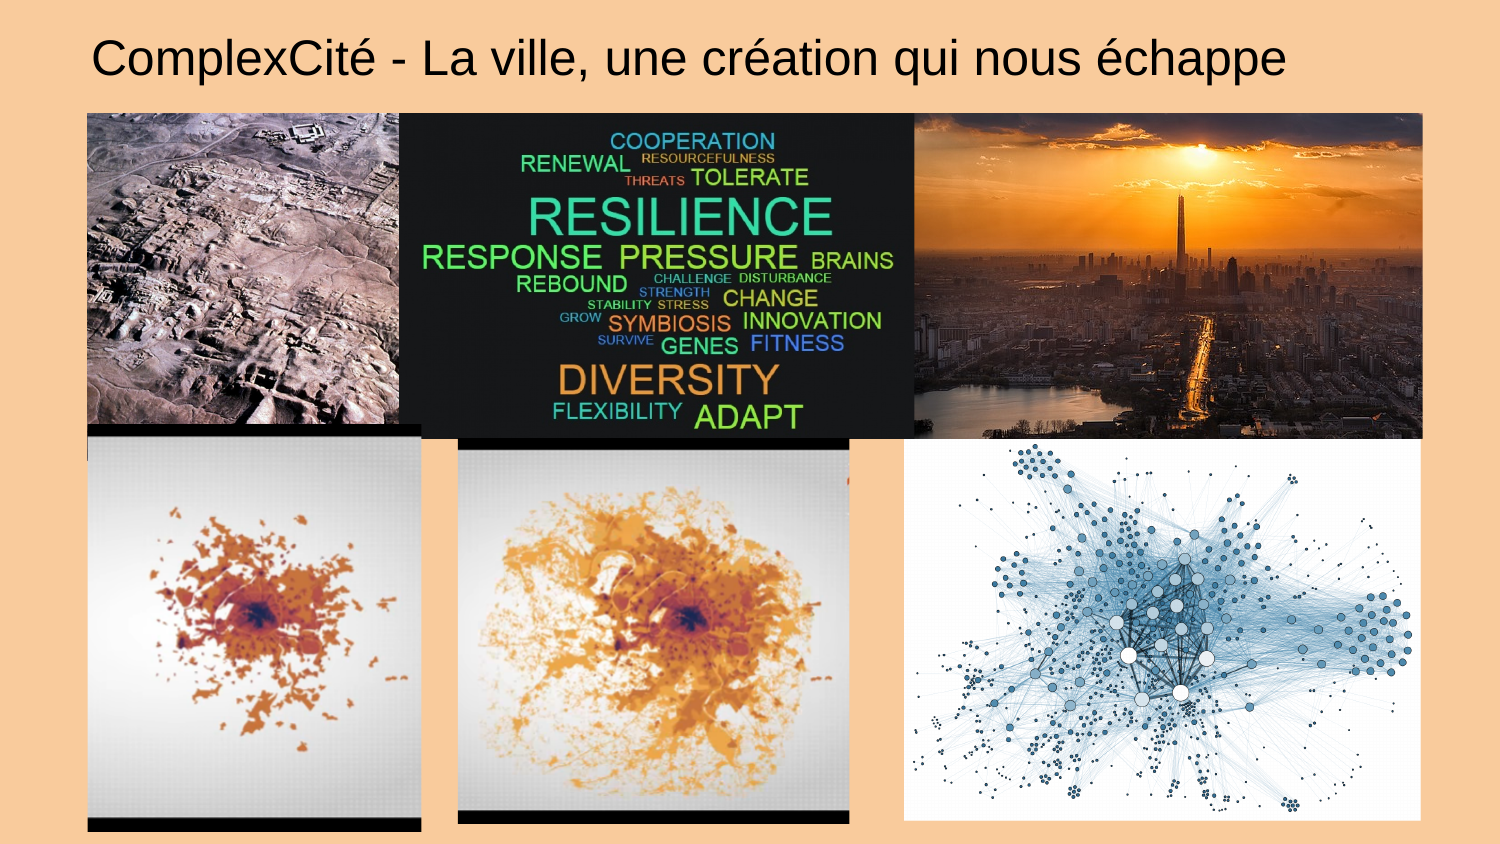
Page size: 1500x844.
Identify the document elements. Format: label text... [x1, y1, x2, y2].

picture [87, 113, 1423, 832]
title ComplexCité - La ville, une création qui nous échappe [76, 10, 1474, 105]
